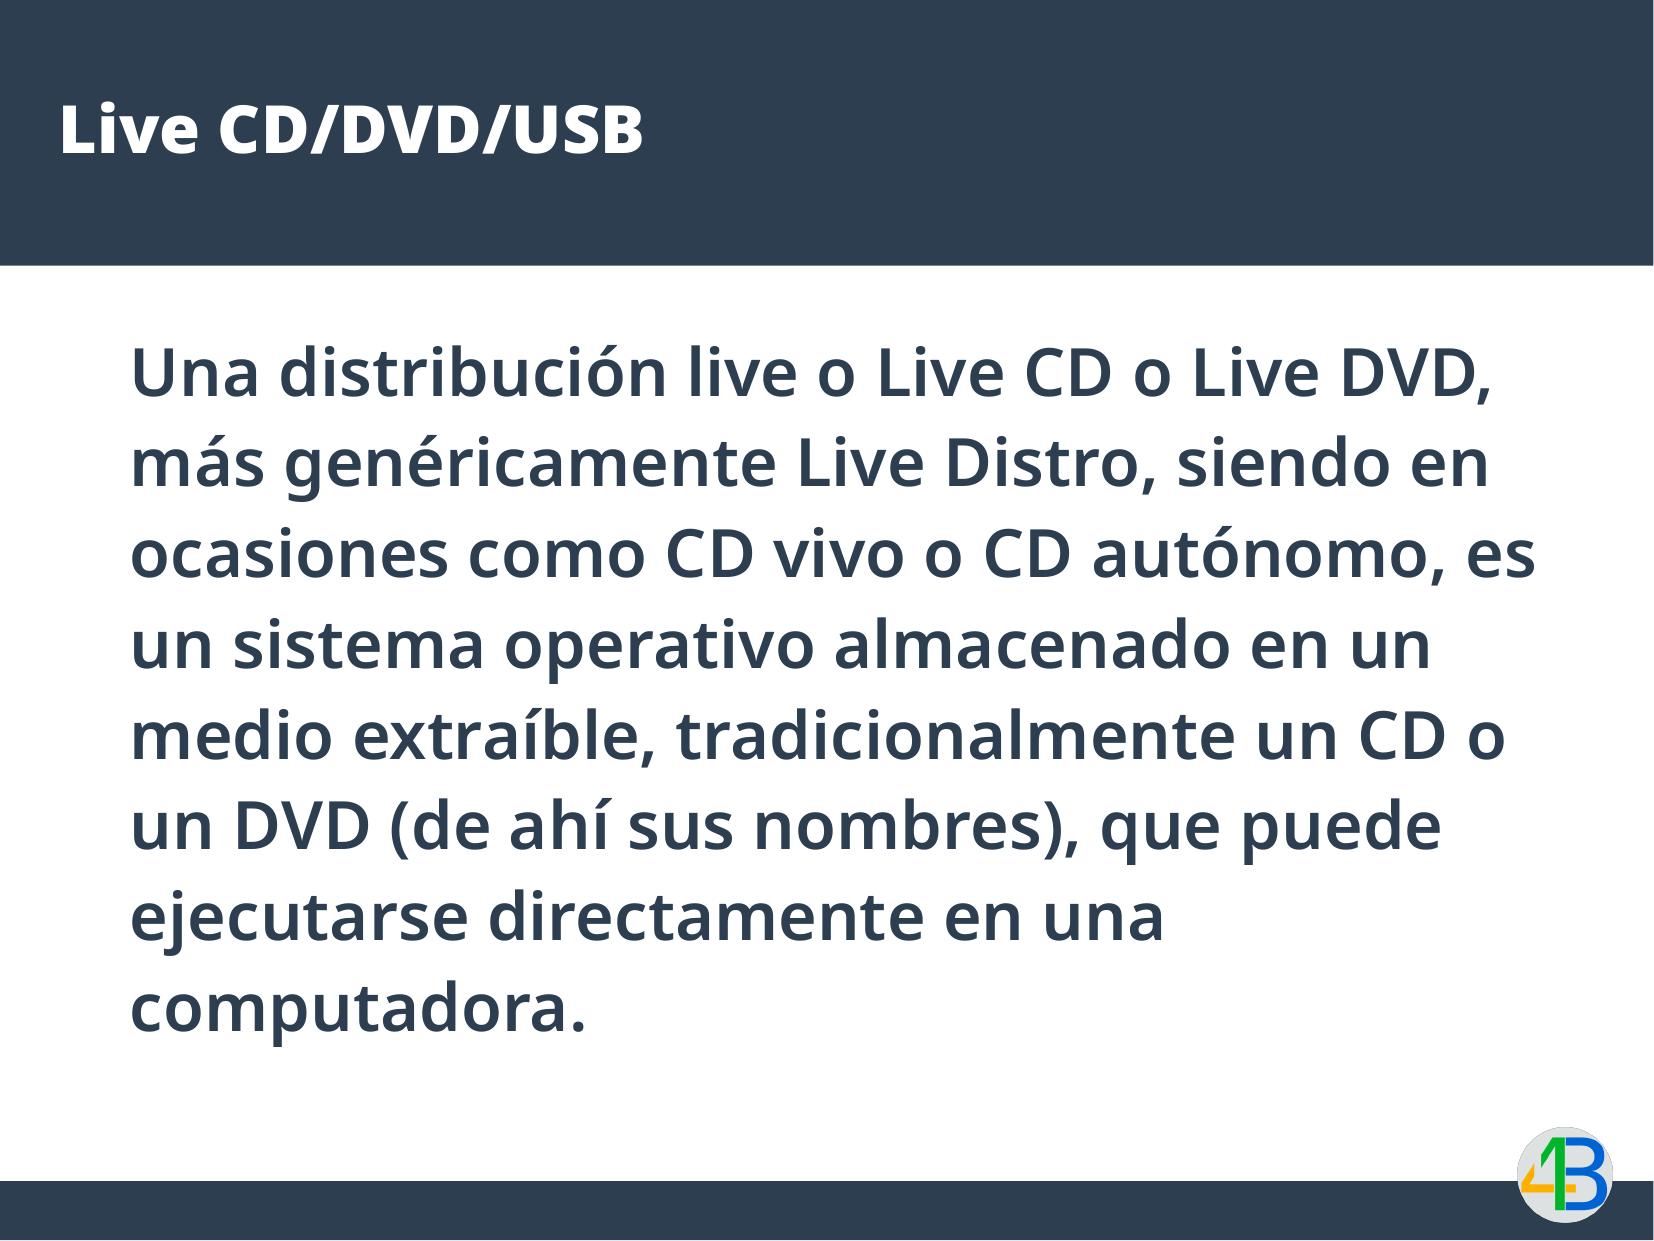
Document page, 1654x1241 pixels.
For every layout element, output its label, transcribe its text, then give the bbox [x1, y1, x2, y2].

list Una distribución live o Live CD o Live DVD, más genéricamente Live Distro, siendo en ocasiones como CD vivo o CD autónomo, es un sistema operativo almacenado en un medio extraíble, tradicionalmente un CD o un DVD (de ahí sus nombres), que puede ejecutarse directamente en una computadora. [59, 324, 1595, 1152]
picture [1517, 1127, 1613, 1223]
title Live CD/DVD/USB [59, 49, 1595, 207]
